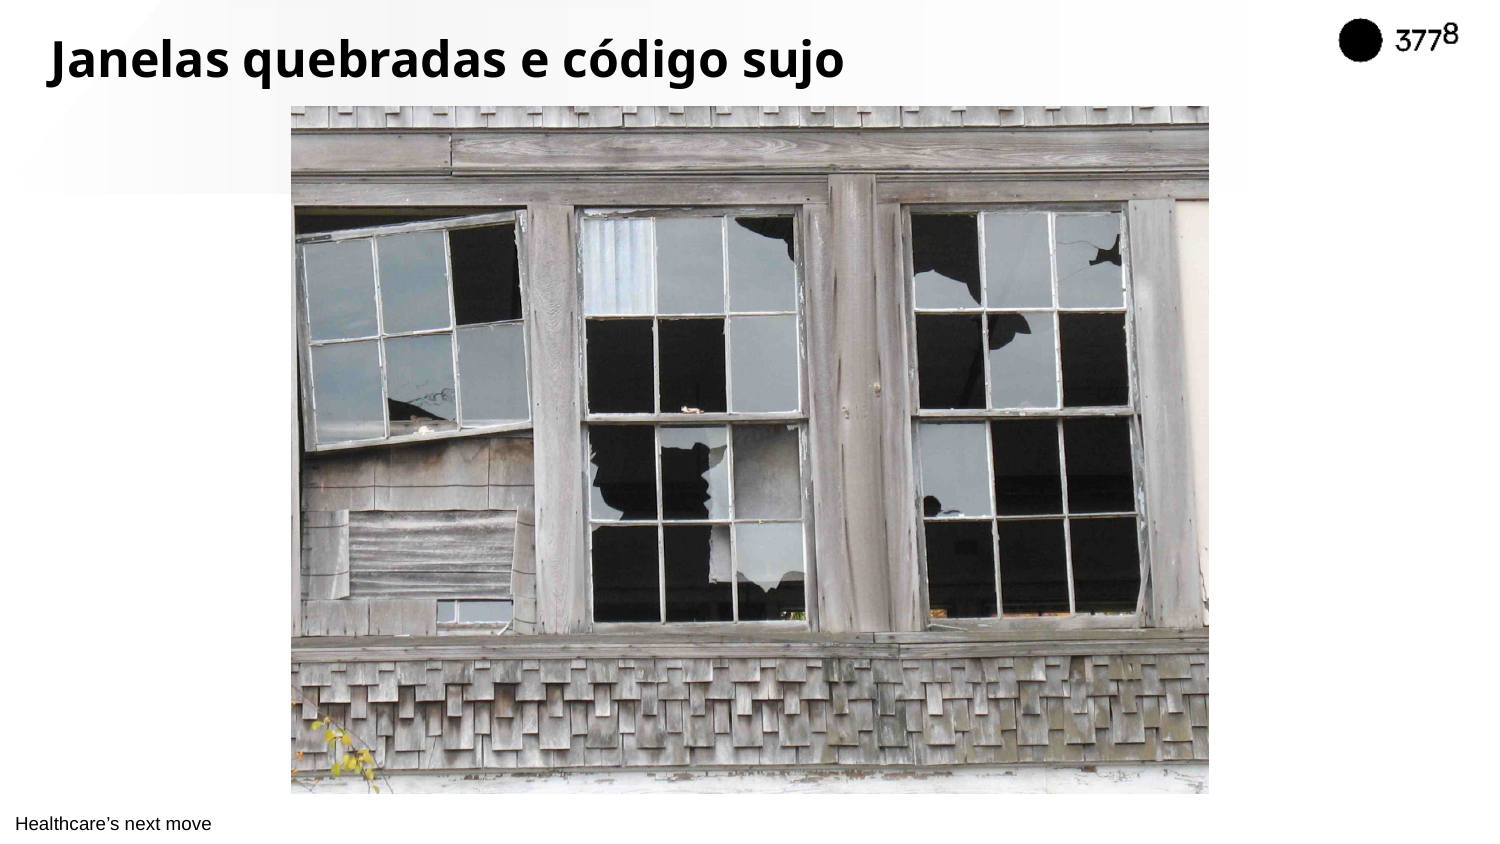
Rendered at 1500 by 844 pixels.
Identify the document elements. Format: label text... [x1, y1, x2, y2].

title Janelas quebradas e código sujo [35, 12, 1308, 107]
picture [0, 0, 1500, 794]
